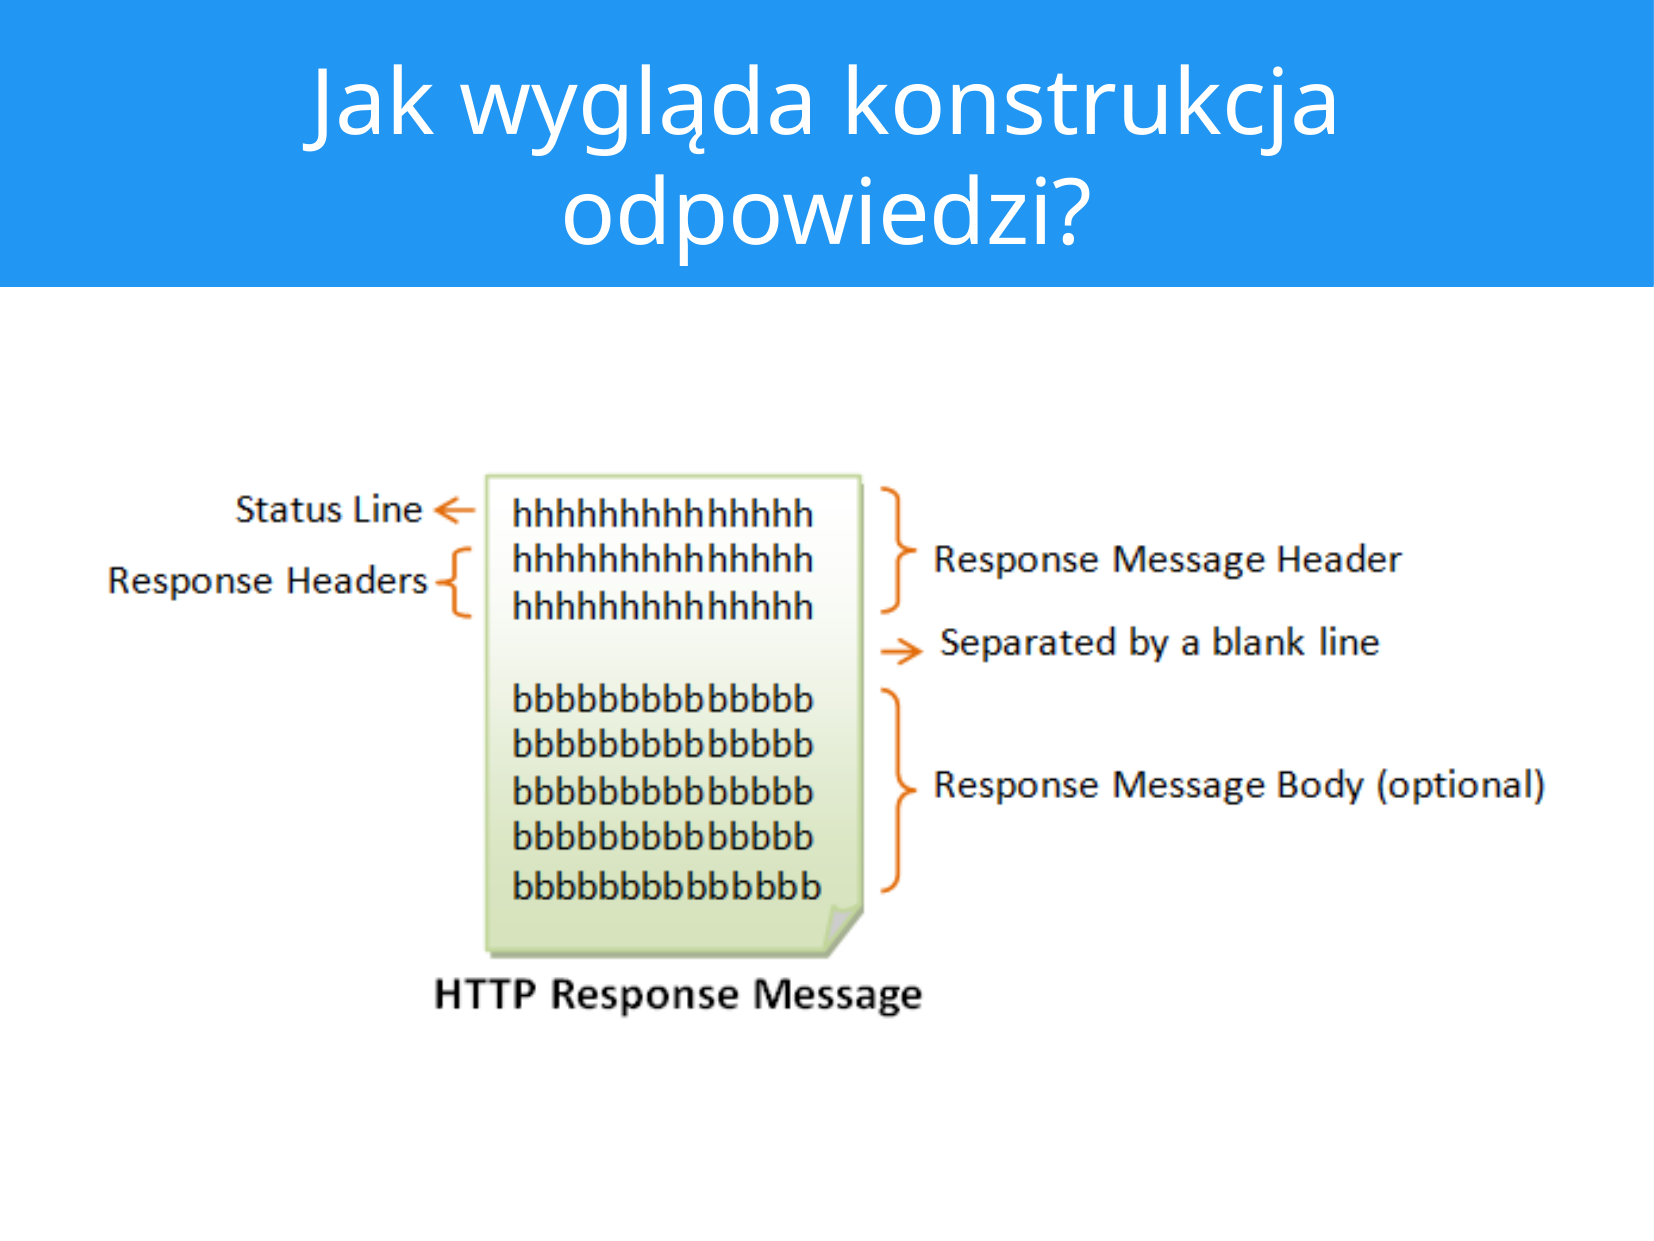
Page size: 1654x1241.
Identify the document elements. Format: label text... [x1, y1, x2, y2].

picture [79, 461, 1574, 1033]
title Jak wygląda konstrukcja odpowiedzi? [82, 97, 1571, 209]
